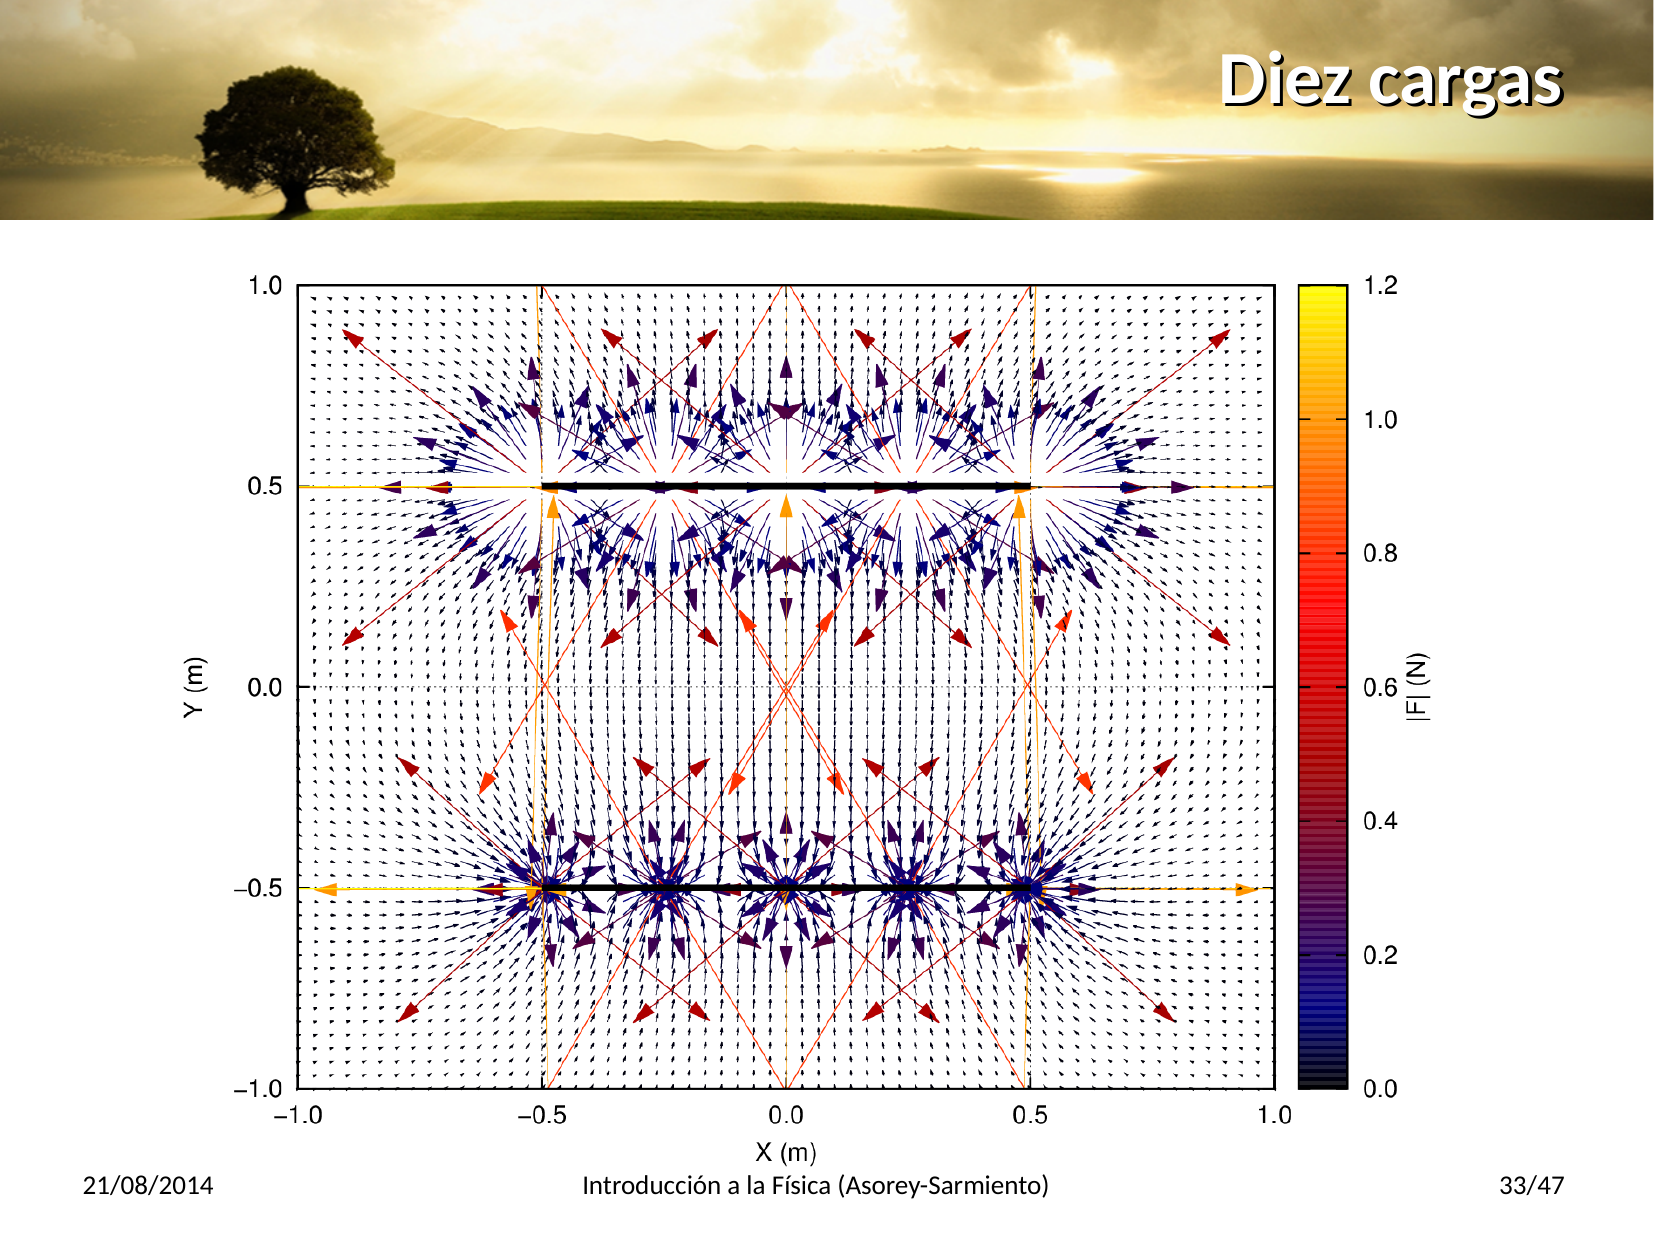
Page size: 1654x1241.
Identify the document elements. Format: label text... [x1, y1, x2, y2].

title Diez cargas [75, 19, 1564, 151]
picture [0, 0, 1654, 220]
picture [173, 254, 1481, 1171]
